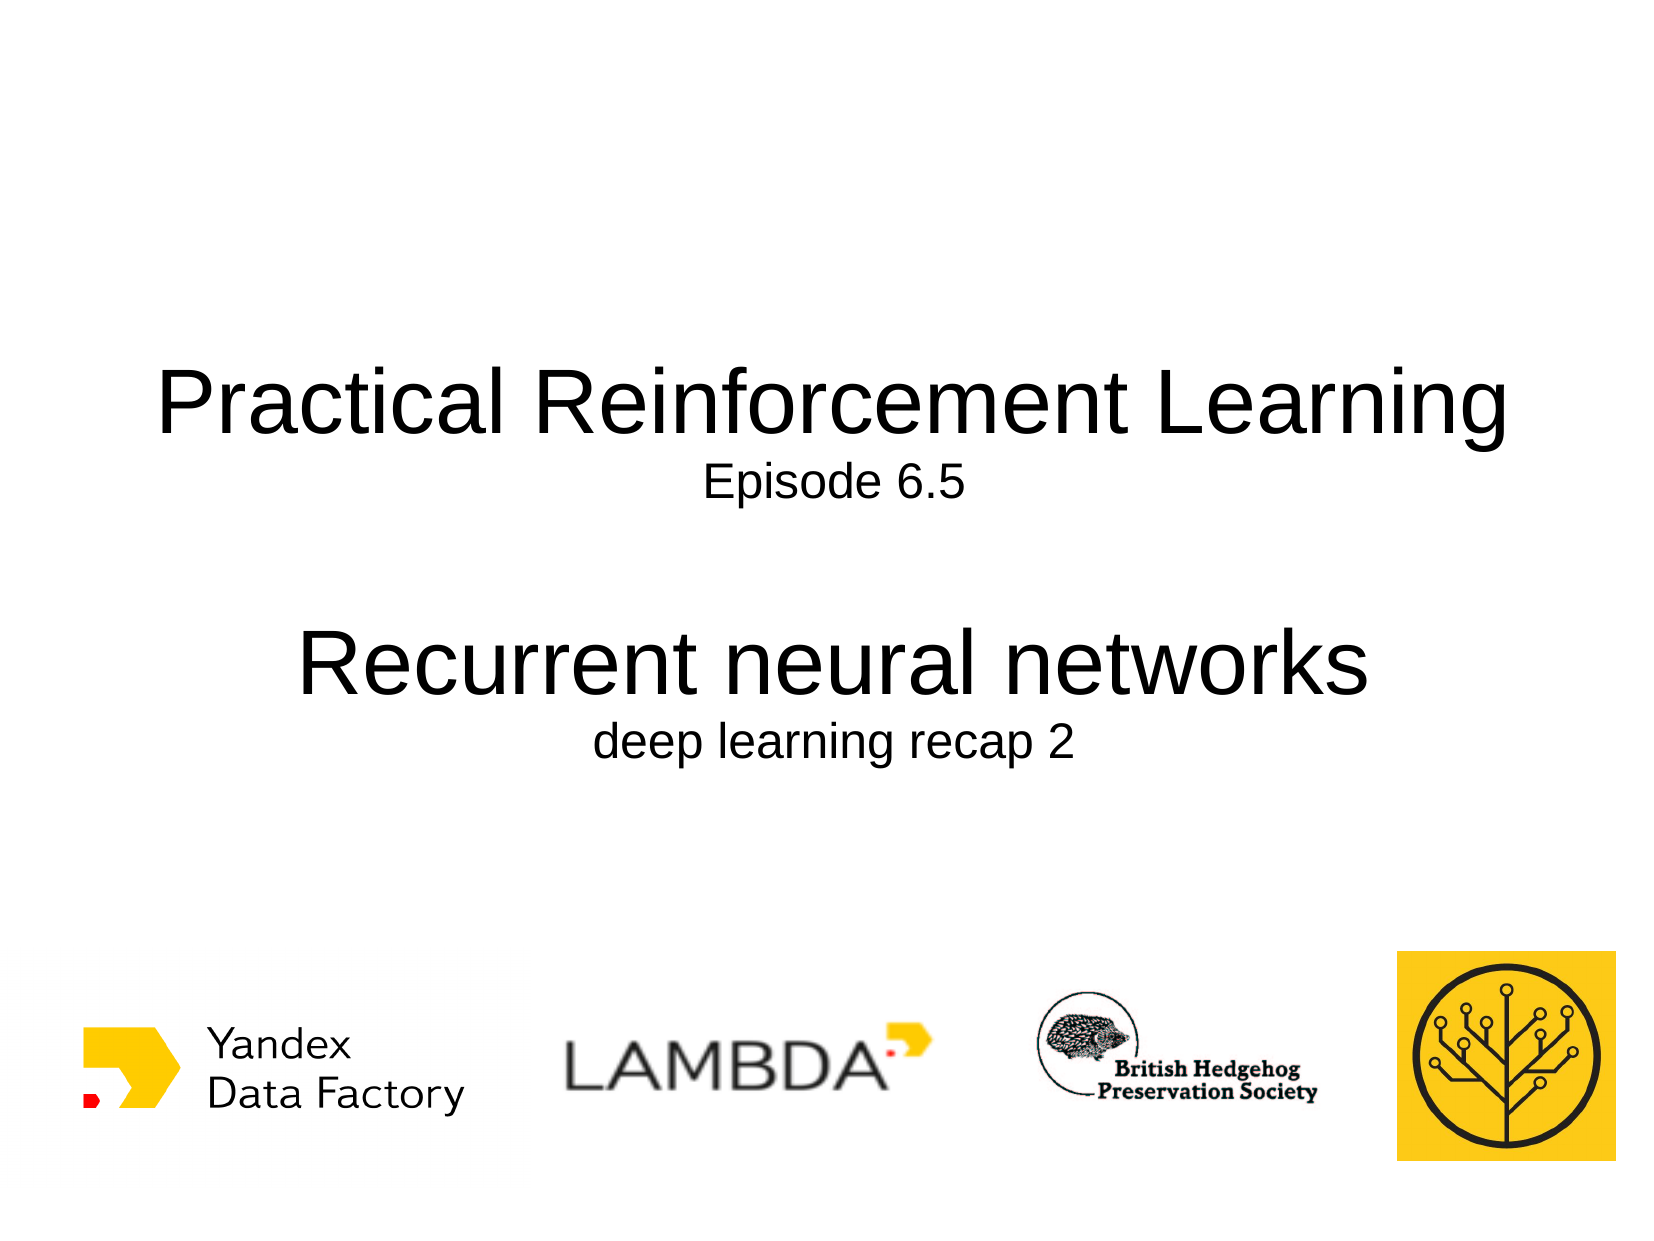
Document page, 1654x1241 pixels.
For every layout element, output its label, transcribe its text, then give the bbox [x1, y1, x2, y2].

title Practical Reinforcement Learning Episode 6.5 Recurrent neural networks deep learning recap 2 [90, 349, 1579, 771]
picture [0, 887, 952, 1228]
picture [992, 942, 1616, 1200]
